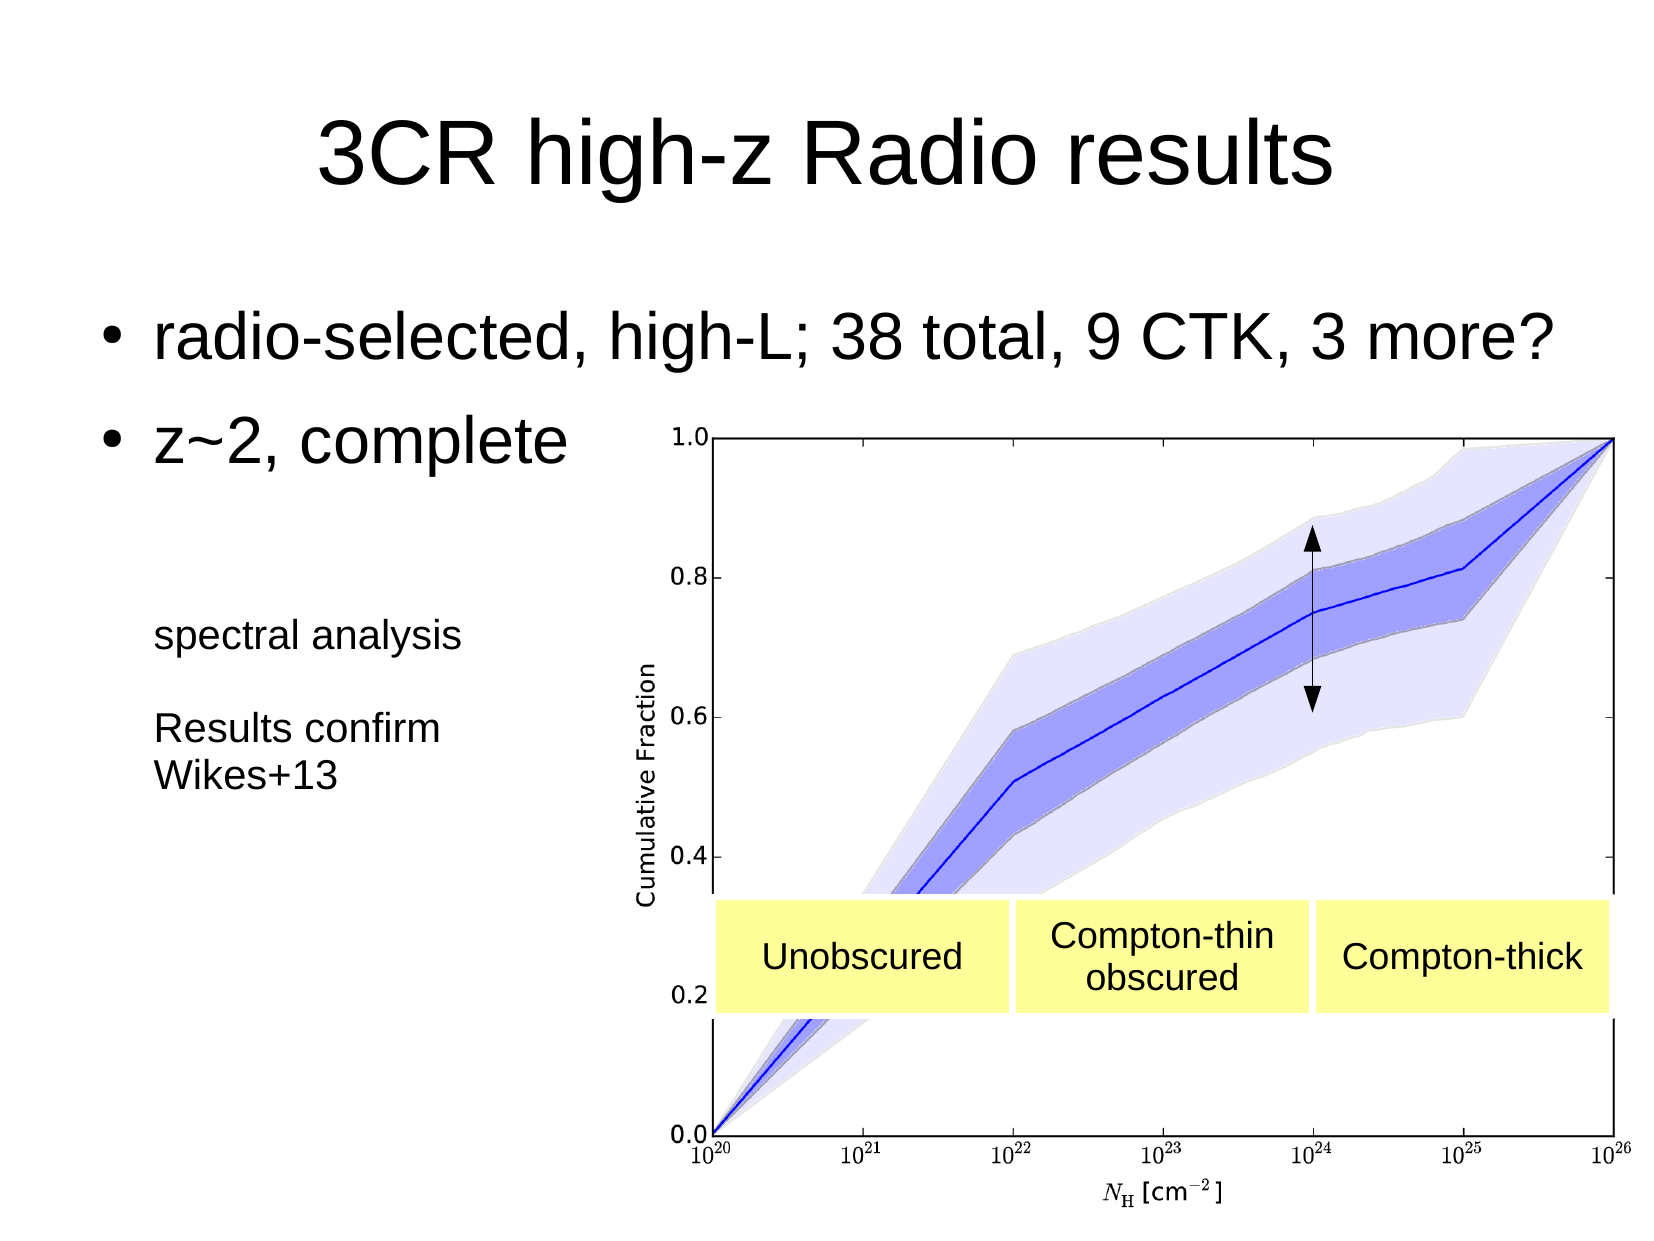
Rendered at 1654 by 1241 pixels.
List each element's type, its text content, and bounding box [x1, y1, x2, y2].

title 3CR high-z Radio results [82, 49, 1571, 257]
picture [621, 412, 1651, 1223]
text_box Unobscured [712, 896, 1013, 1016]
text_box Compton-thin obscured [1016, 896, 1309, 1016]
text_box Compton-thick [1312, 896, 1613, 1016]
list radio-selected, high-L; 38 total, 9 CTK, 3 more? z~2, complete spectral analysis Results confirm Wikes+13 [82, 299, 1571, 1216]
